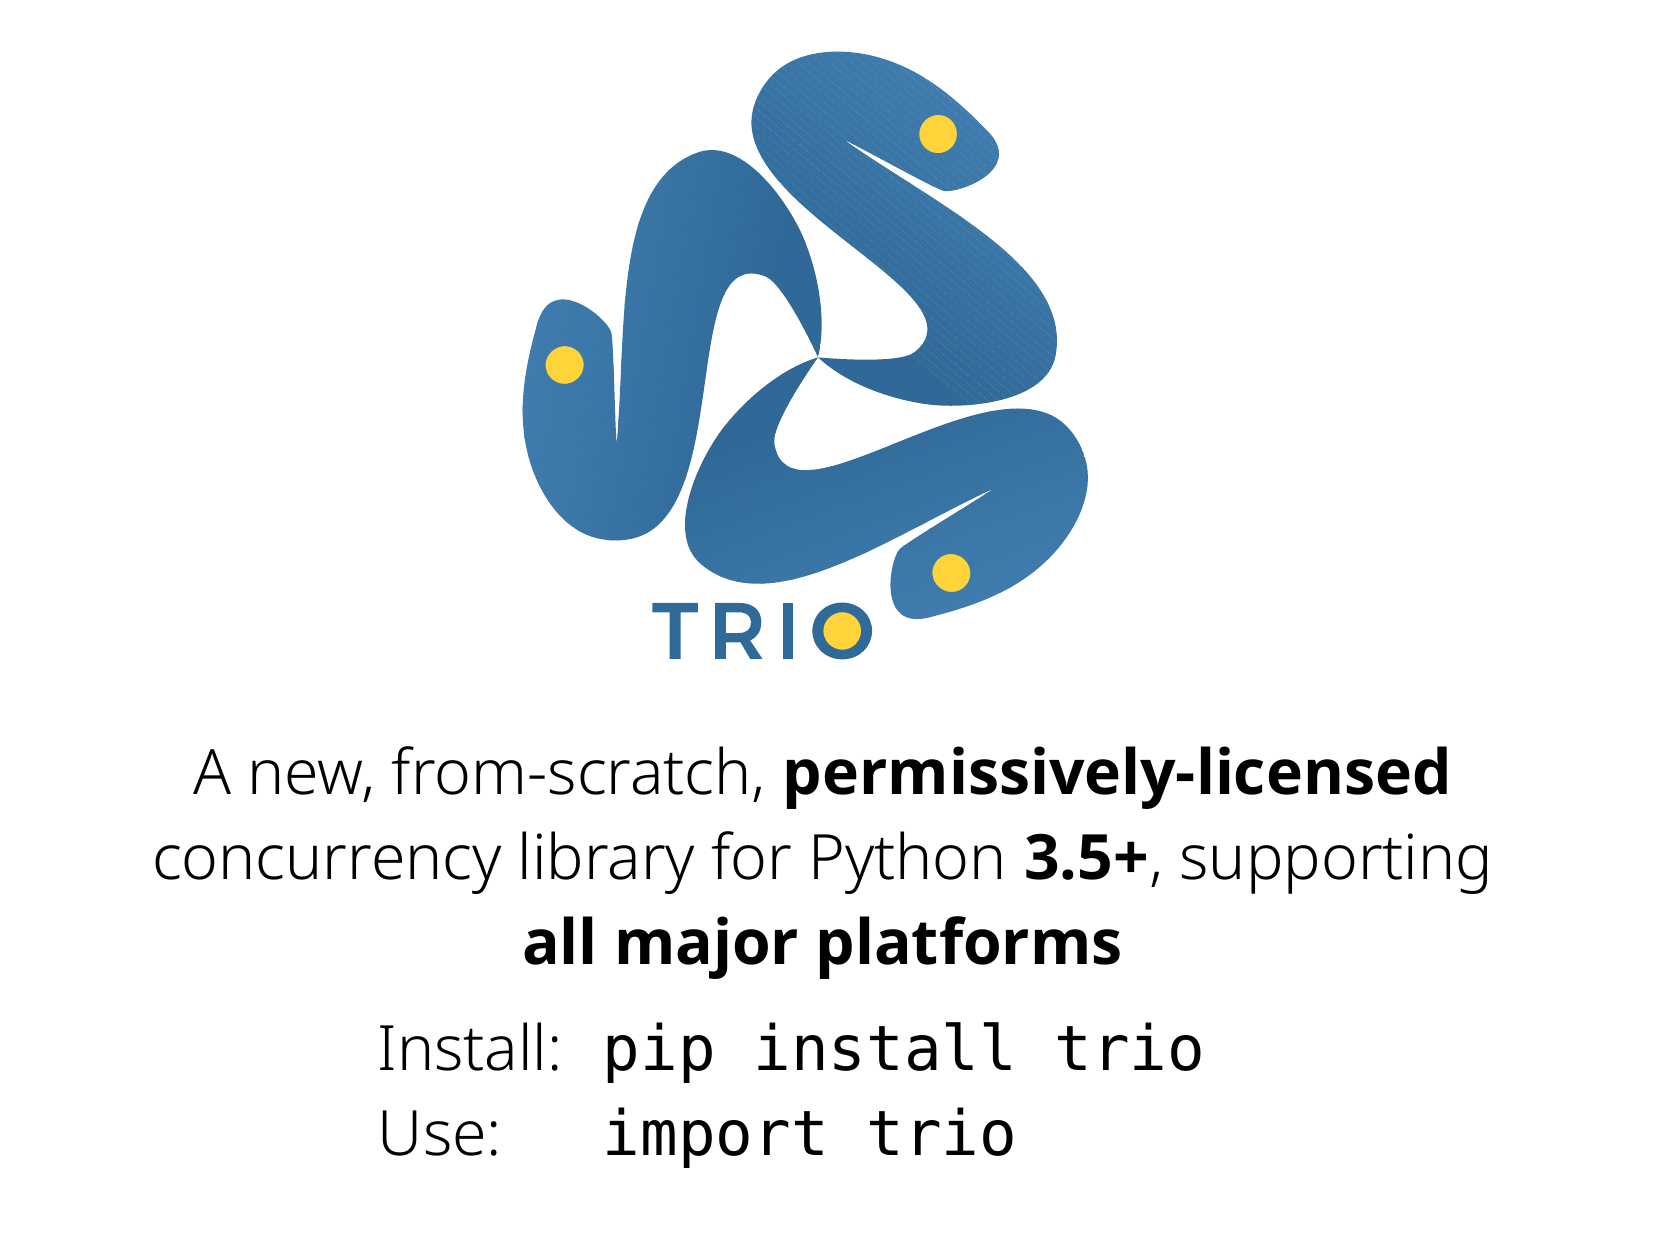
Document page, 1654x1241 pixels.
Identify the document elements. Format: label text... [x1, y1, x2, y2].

text_box A new, from-scratch, permissively-licensed concurrency library for Python 3.5+, supporting all major platforms [132, 720, 1513, 1117]
text_box Install: pip install trio Use: import trio [363, 1117, 1297, 1164]
picture [510, 46, 1100, 668]
